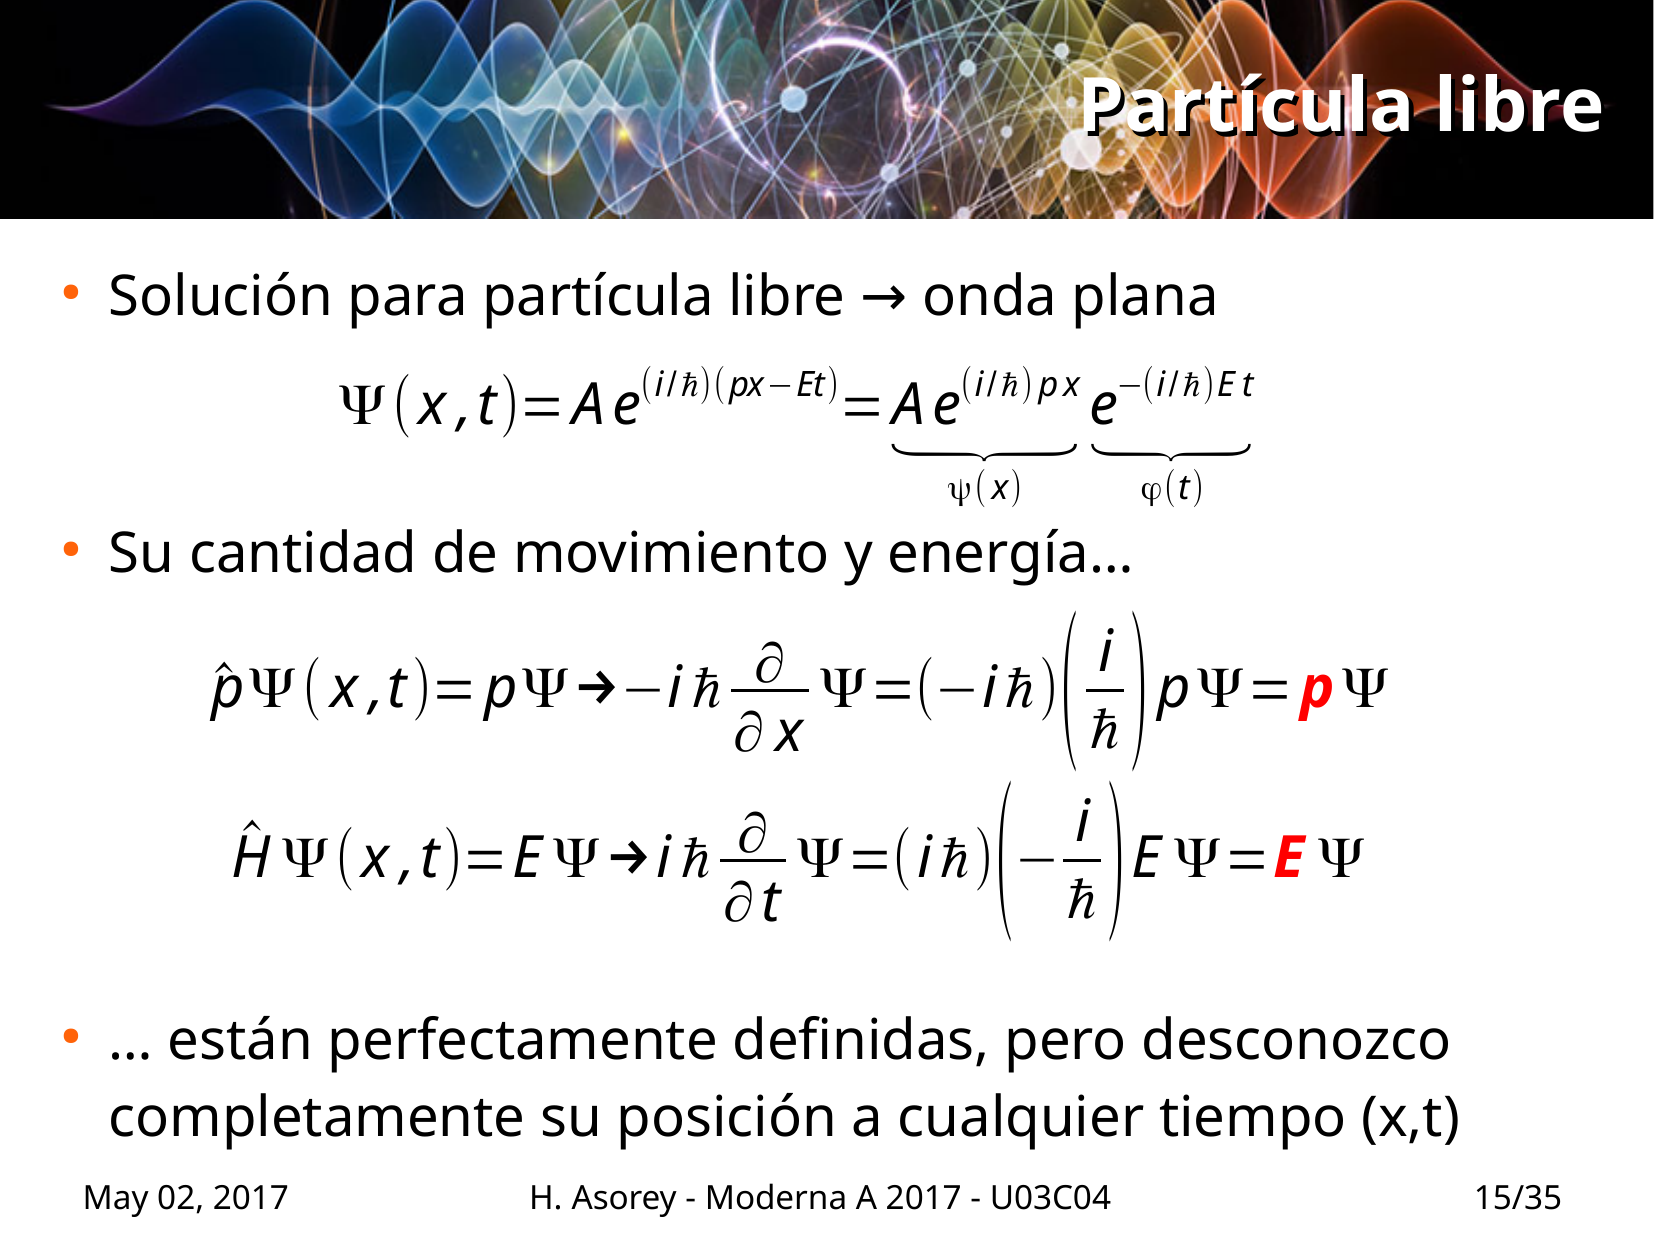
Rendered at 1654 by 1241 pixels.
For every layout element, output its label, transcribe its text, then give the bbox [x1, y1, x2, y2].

picture [0, 0, 1654, 219]
chart [200, 607, 1397, 946]
list Solución para partícula libre → onda plana Su cantidad de movimiento y energía… … están perfectamente definidas, pero desconozco completamente su posición a cualquier tiempo (x,t) [45, 255, 1606, 1156]
title Partícula libre [45, 15, 1606, 191]
chart [330, 361, 1262, 511]
